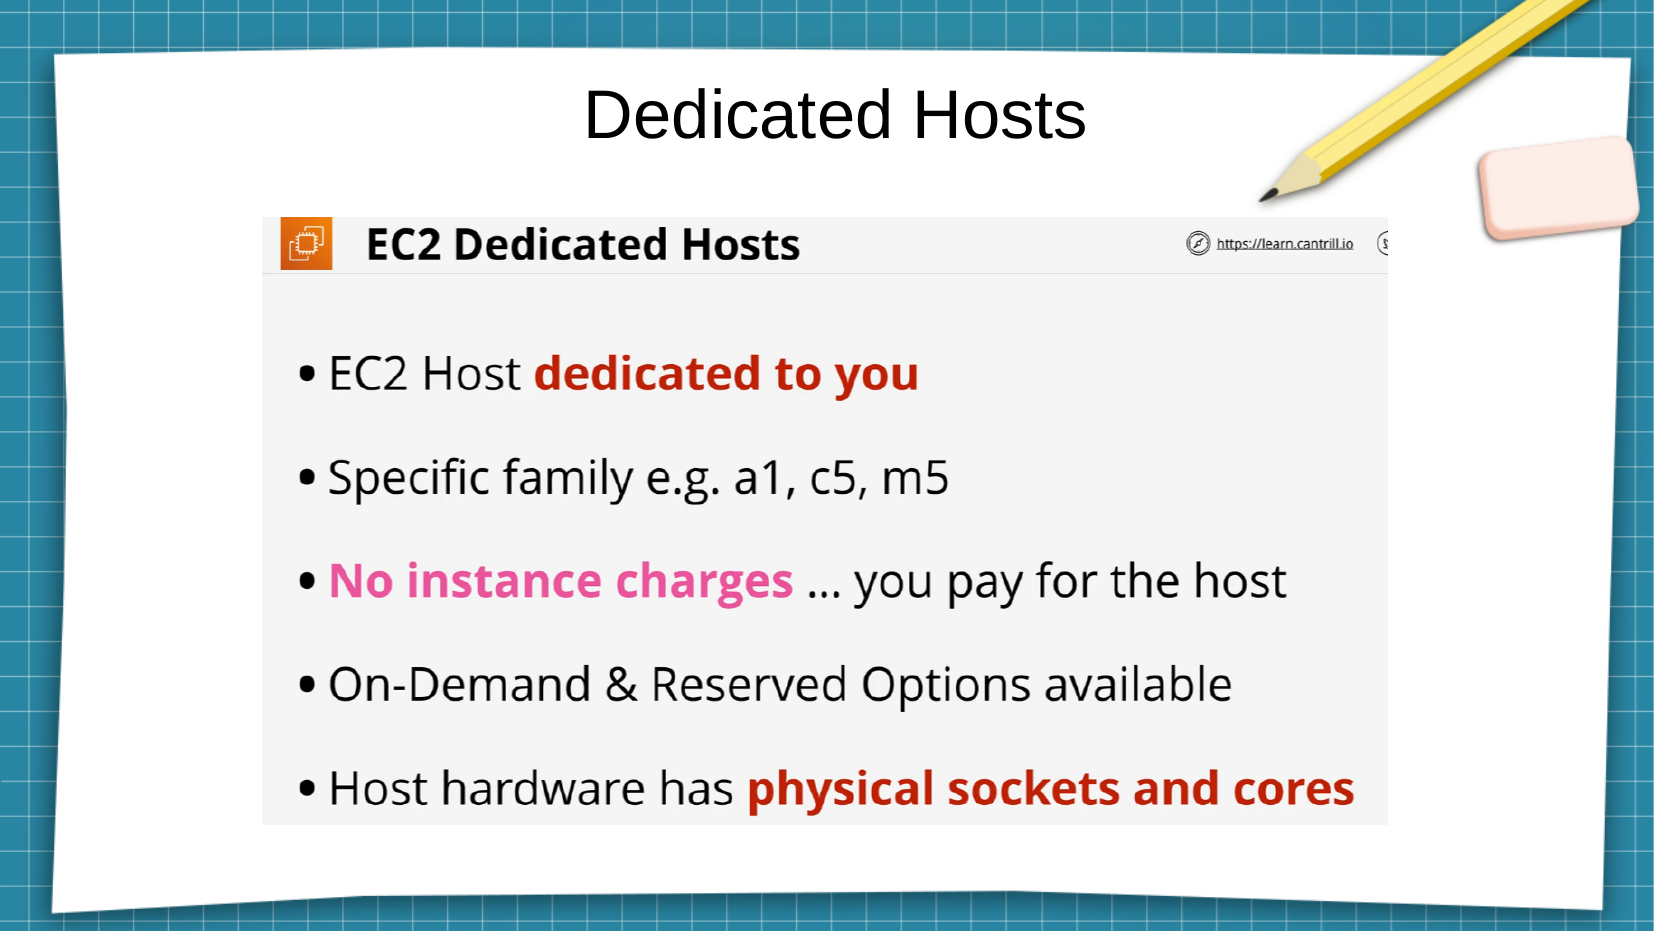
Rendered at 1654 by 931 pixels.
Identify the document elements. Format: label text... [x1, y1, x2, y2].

picture [0, 0, 1654, 931]
title Dedicated Hosts [82, 37, 1571, 193]
